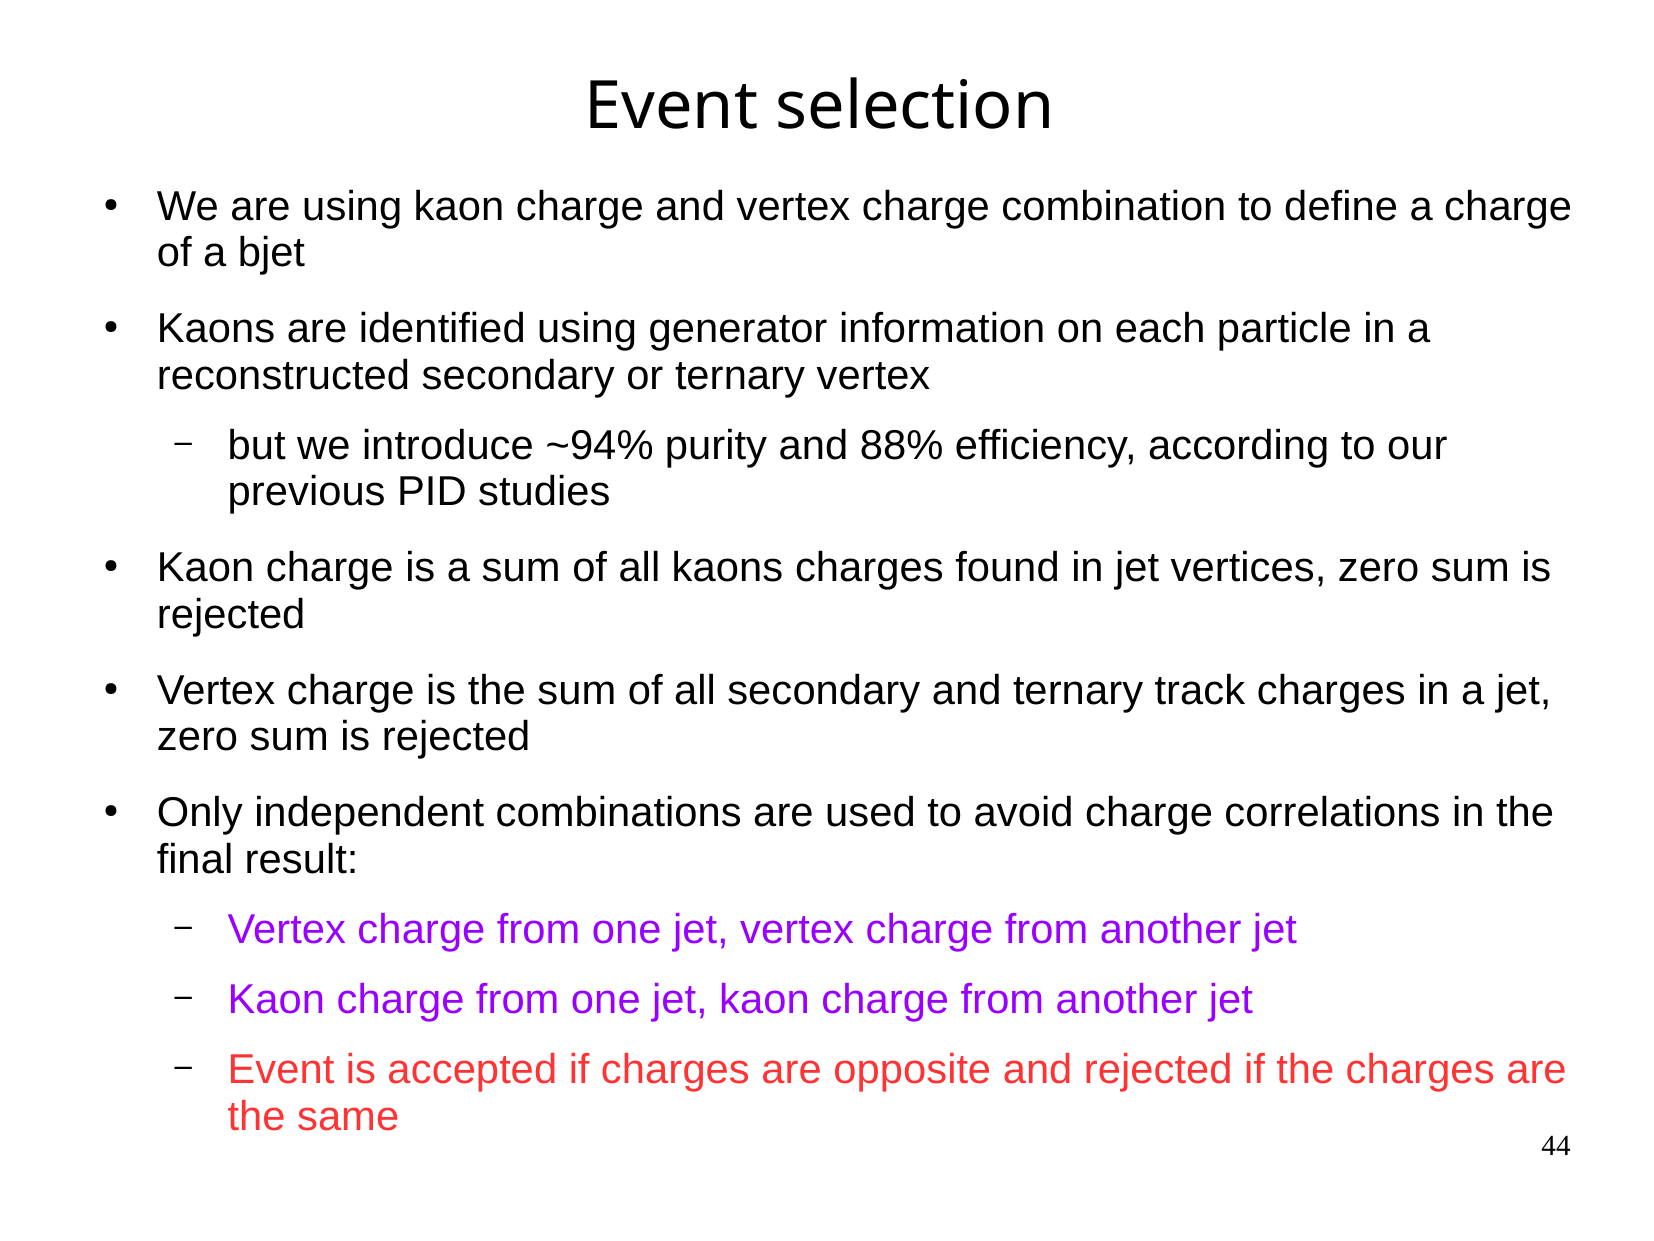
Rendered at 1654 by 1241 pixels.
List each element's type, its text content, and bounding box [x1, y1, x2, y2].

list We are using kaon charge and vertex charge combination to define a charge of a bjet Kaons are identified using generator information on each particle in a reconstructed secondary or ternary vertex but we introduce ~94% purity and 88% efficiency, according to our previous PID studies Kaon charge is a sum of all kaons charges found in jet vertices, zero sum is rejected Vertex charge is the sum of all secondary and ternary track charges in a jet, zero sum is rejected Only independent combinations are used to avoid charge correlations in the final result: Vertex charge from one jet, vertex charge from another jet Kaon charge from one jet, kaon charge from another jet Event is accepted if charges are opposite and rejected if the charges are the same [85, 182, 1606, 1171]
title Event selection [85, 52, 1571, 153]
